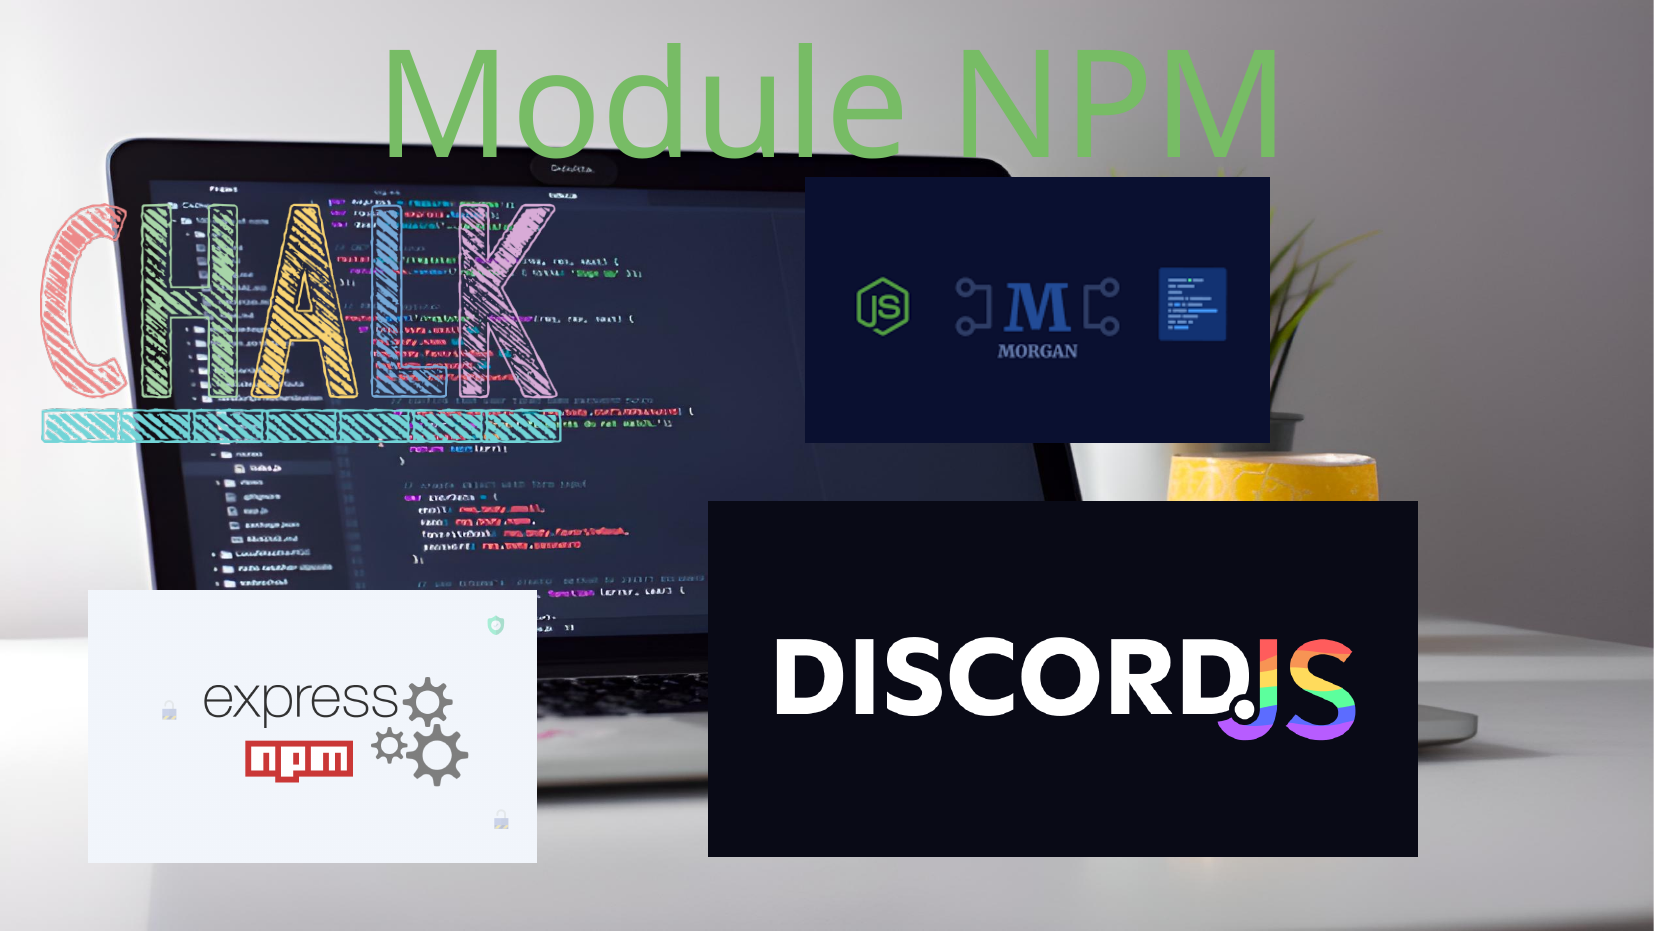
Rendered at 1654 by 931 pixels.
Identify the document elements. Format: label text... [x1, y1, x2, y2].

picture [0, 0, 1654, 931]
title Module NPM [88, 21, 1577, 178]
